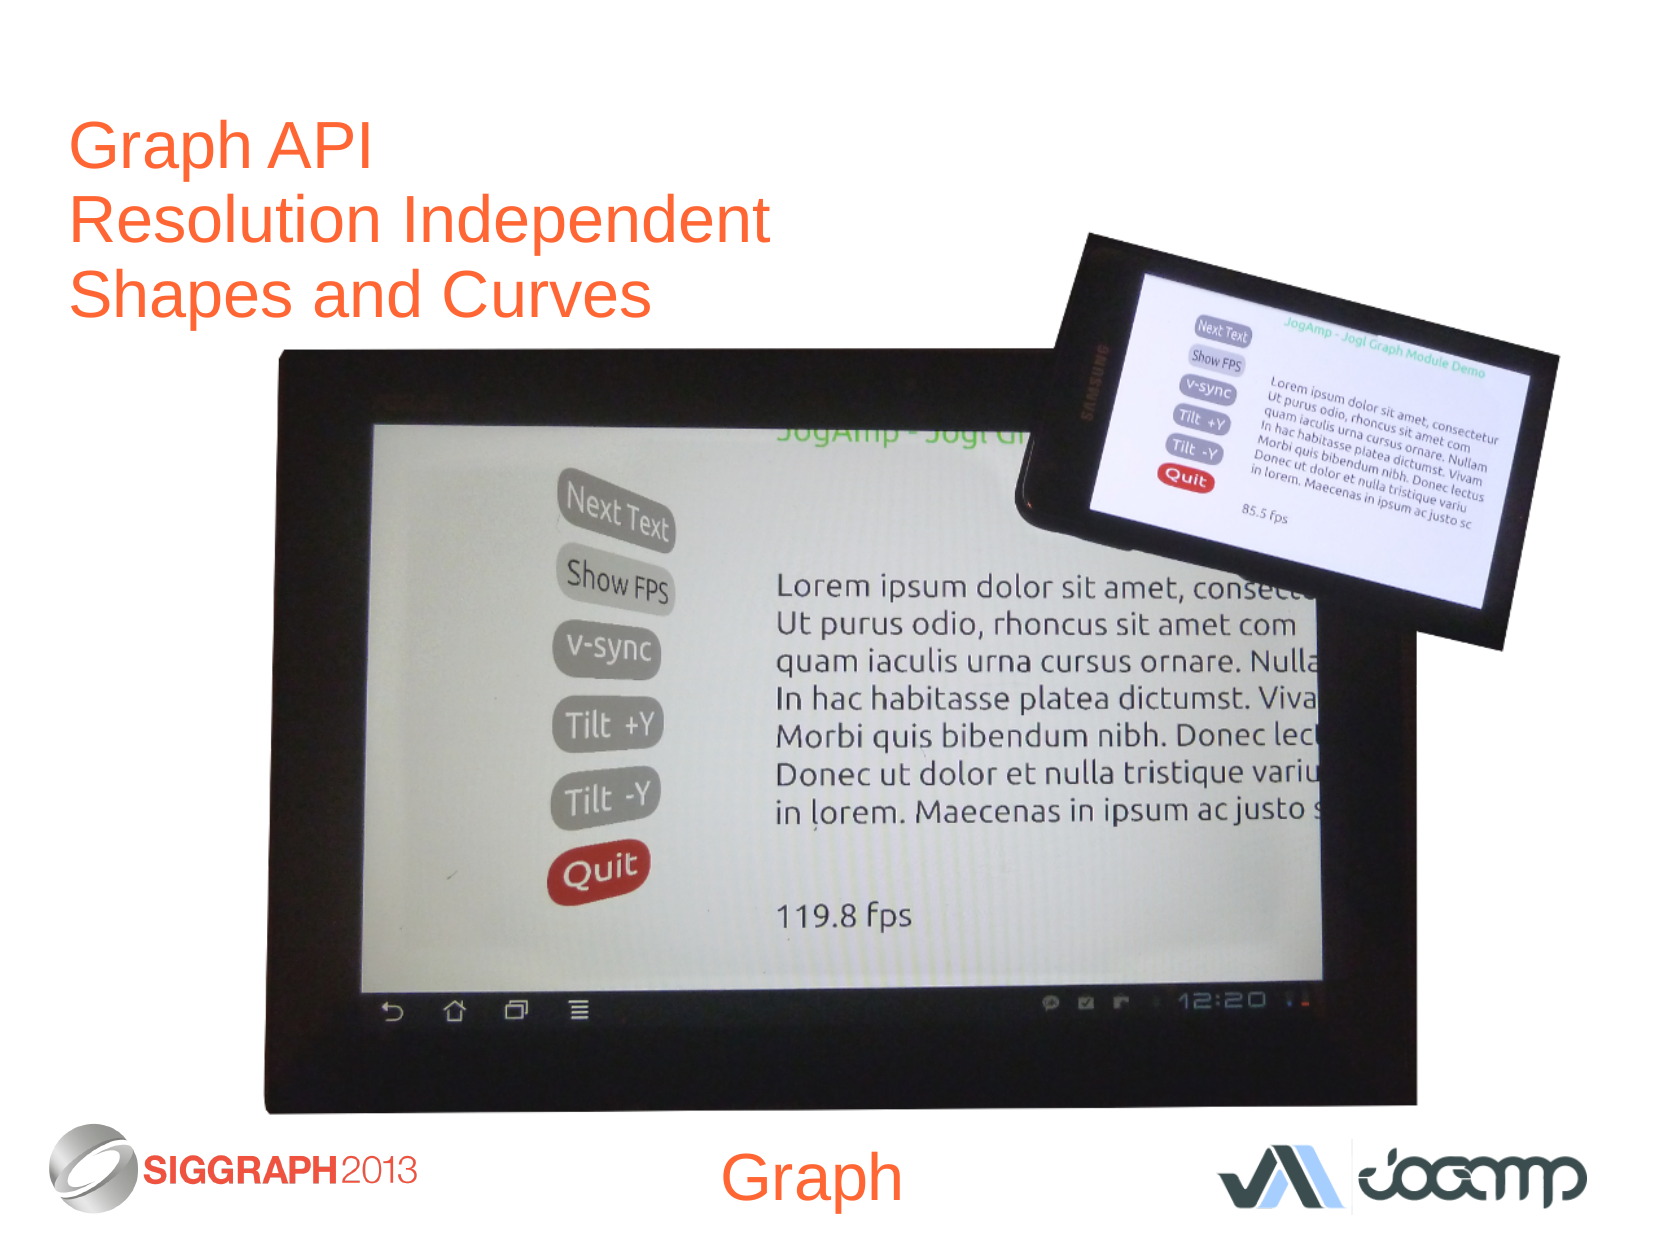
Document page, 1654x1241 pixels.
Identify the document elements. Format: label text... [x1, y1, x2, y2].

picture [45, 224, 1571, 1215]
text_box Graph [720, 1140, 936, 1216]
picture [1215, 1139, 1587, 1215]
subtitle Graph API Resolution Independent Shapes and Curves [68, 49, 1576, 391]
